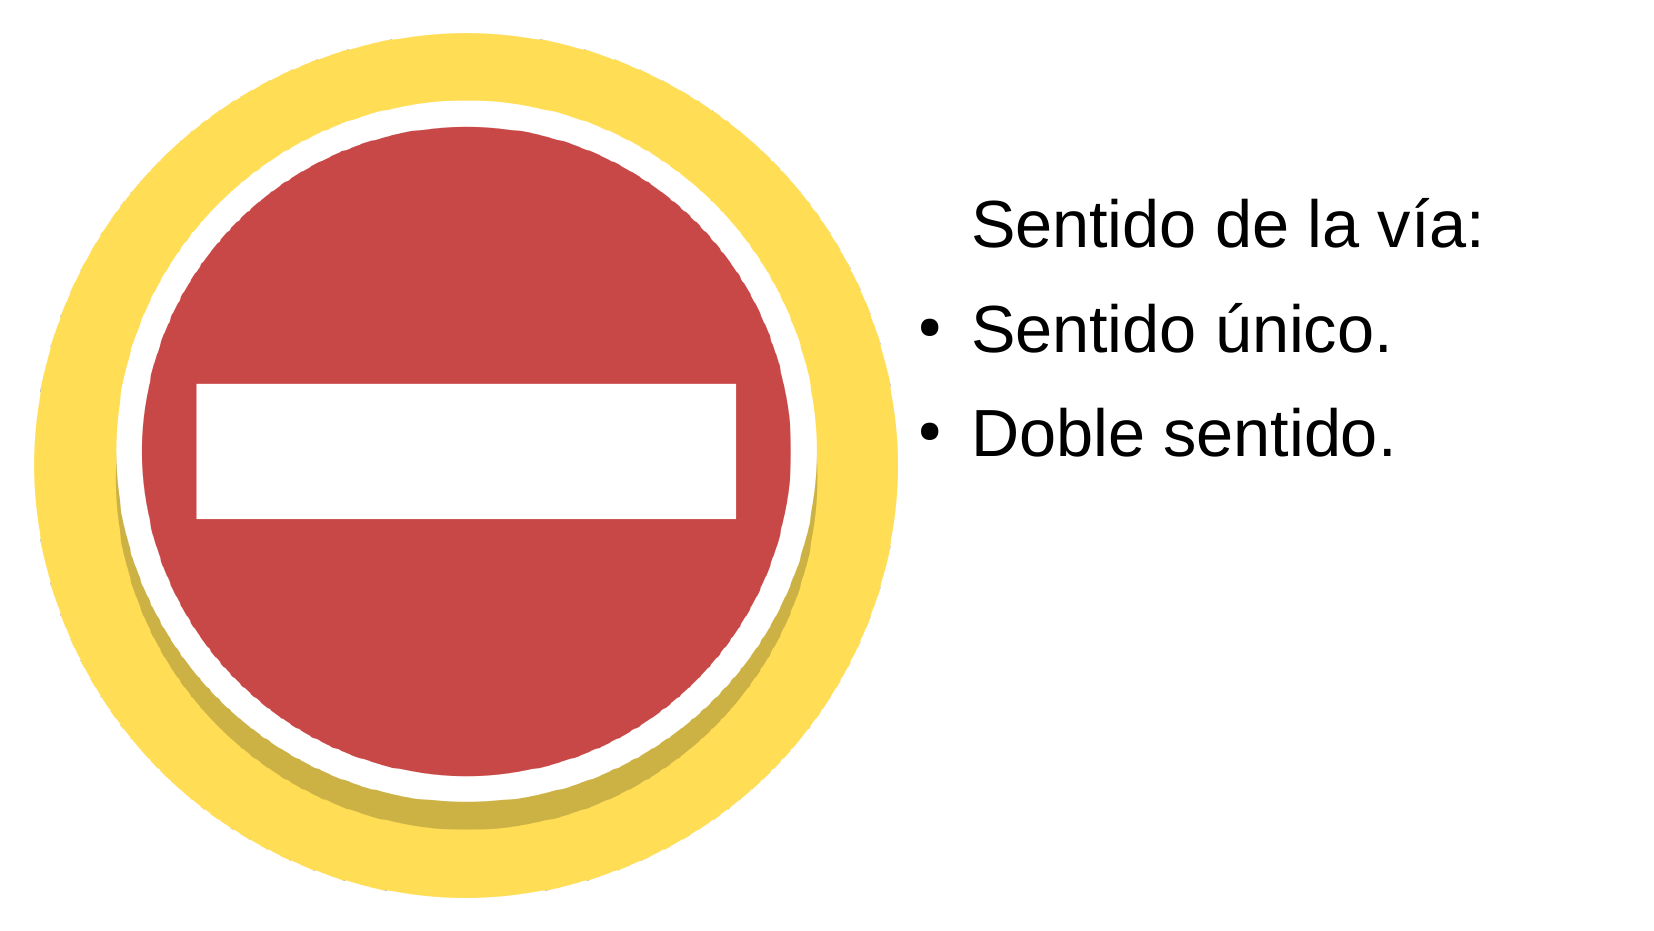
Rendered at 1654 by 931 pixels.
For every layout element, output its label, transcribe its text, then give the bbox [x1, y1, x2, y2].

picture [0, 0, 931, 931]
list Sentido de la vía: Sentido único. Doble sentido. [931, 187, 1627, 727]
